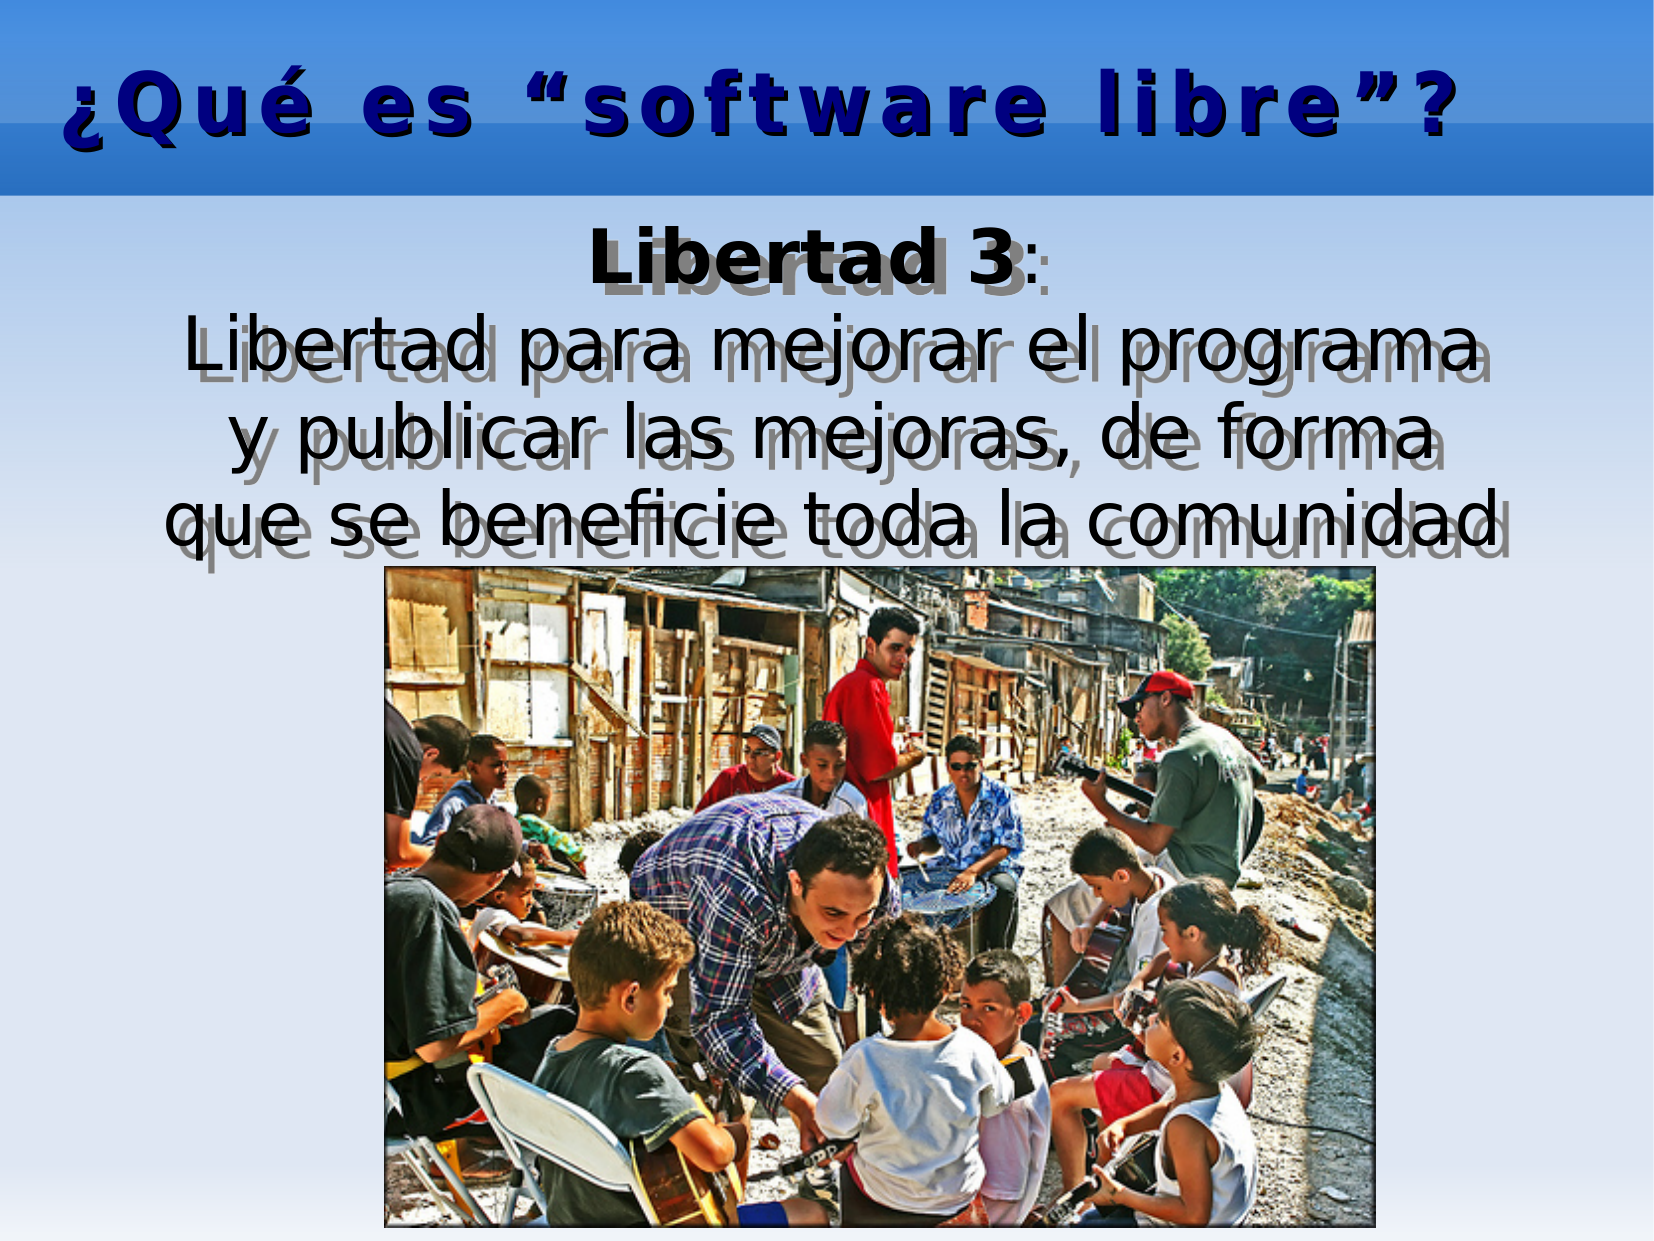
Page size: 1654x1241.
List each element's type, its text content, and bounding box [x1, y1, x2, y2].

title ¿Qué es “software libre”? [59, 29, 1654, 178]
text_box Libertad 3: Libertad para mejorar el programa y publicar las mejoras, de forma que se beneficie toda la comunidad [76, 206, 1519, 571]
picture [0, 0, 1654, 1241]
